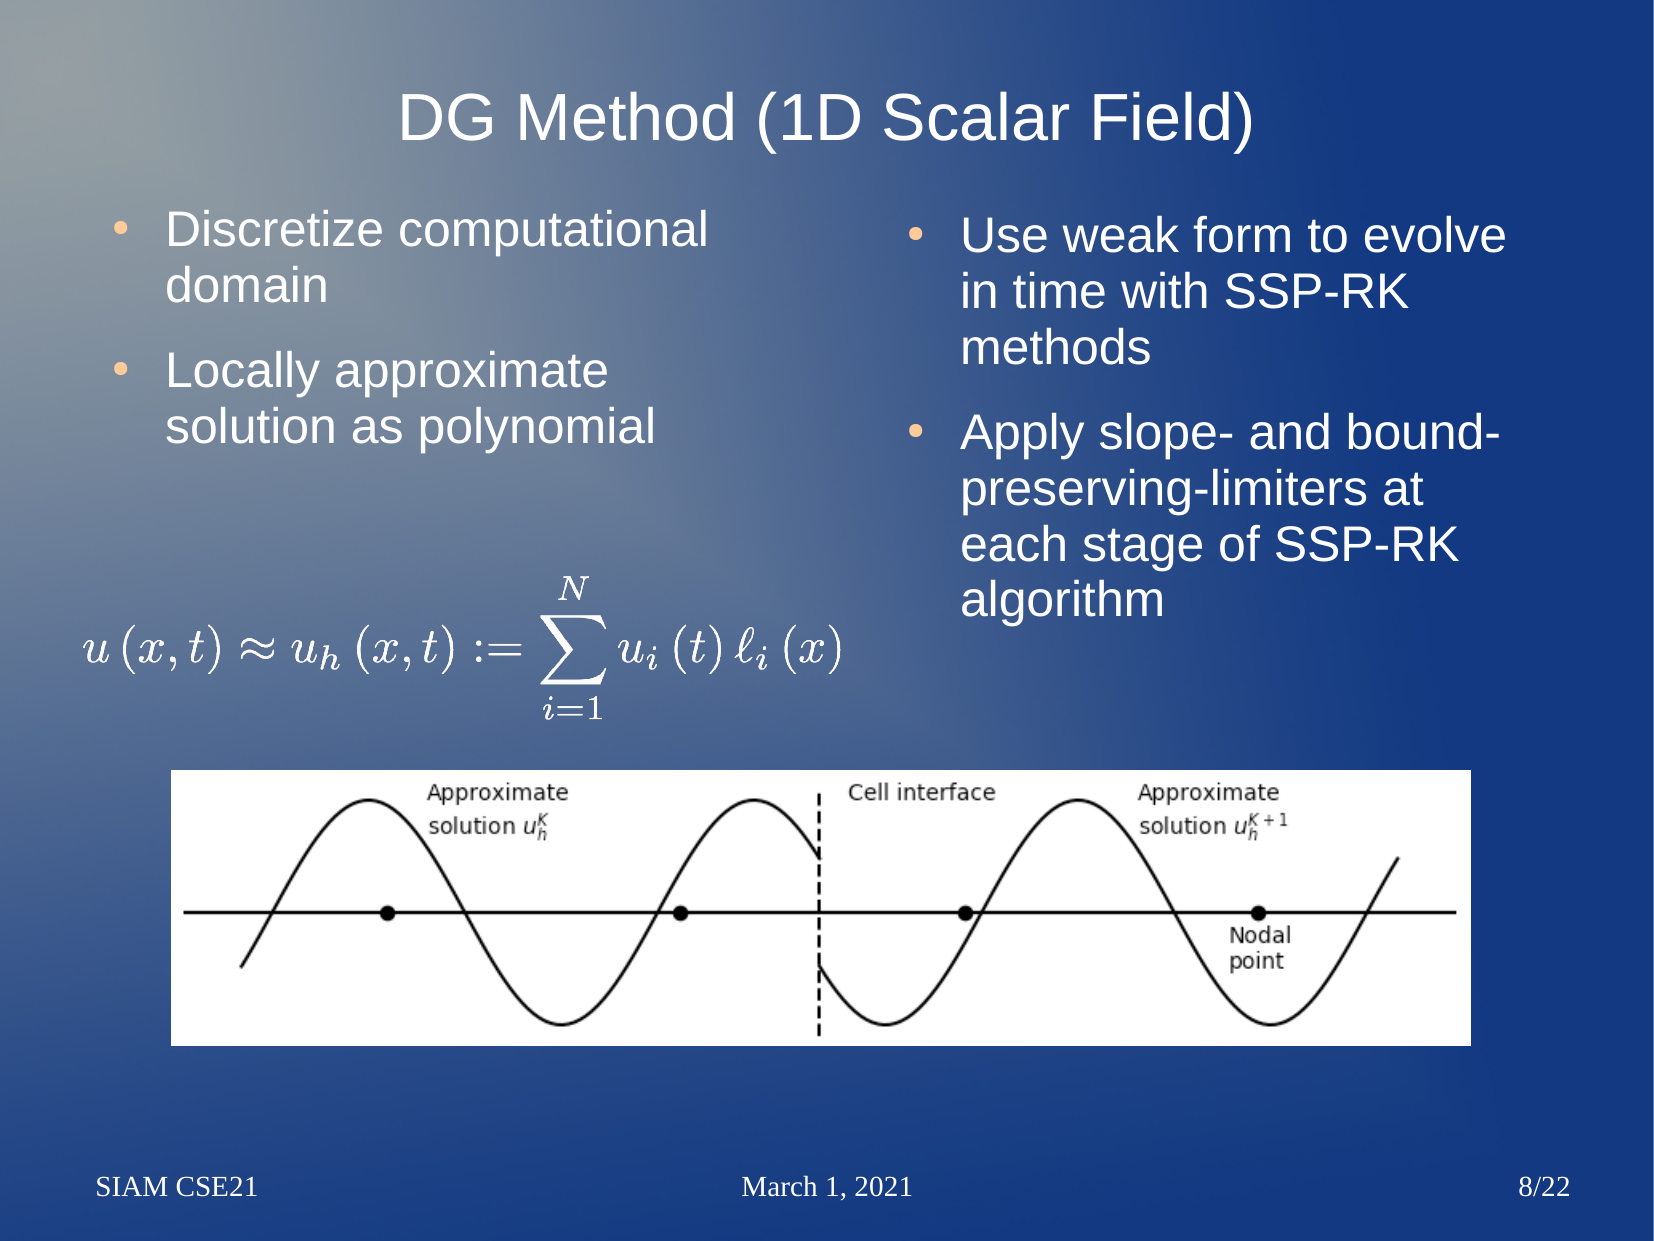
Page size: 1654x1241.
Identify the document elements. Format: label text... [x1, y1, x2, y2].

list Discretize computational domain Locally approximate solution as polynomial [94, 201, 736, 576]
list Use weak form to evolve in time with SSP-RK methods Apply slope- and bound-preserving-limiters at each stage of SSP-RK algorithm [889, 207, 1531, 1027]
title DG Method (1D Scalar Field) [82, 13, 1571, 222]
picture [0, 0, 1654, 1241]
list Discretize computational domain Locally approximate solution as polynomial [94, 721, 736, 1021]
